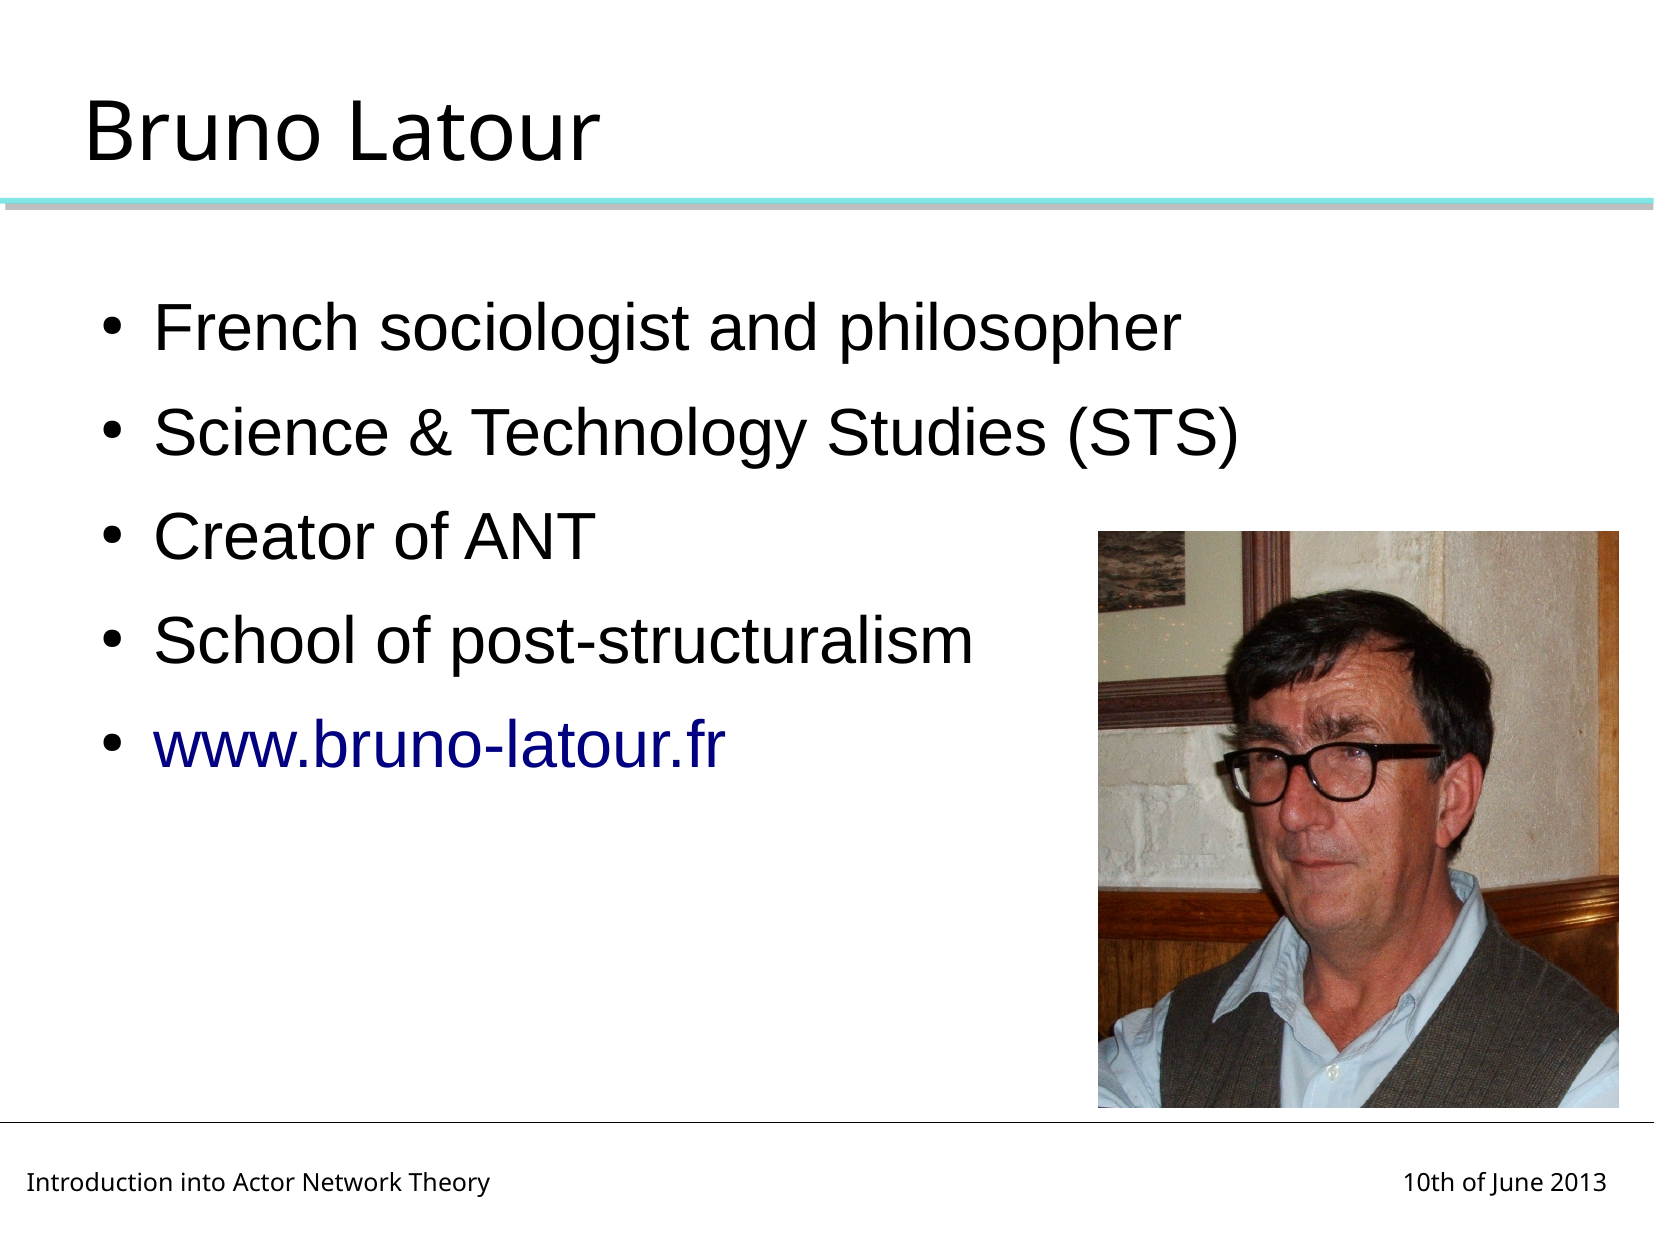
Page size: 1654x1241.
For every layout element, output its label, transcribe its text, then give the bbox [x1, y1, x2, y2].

text_box Introduction into Actor Network Theory [11, 1157, 615, 1201]
text_box 10th of June 2013 [1387, 1157, 1636, 1201]
title Bruno Latour [82, 81, 1571, 175]
picture [1098, 531, 1619, 1108]
list French sociologist and philosopher Science & Technology Studies (STS) Creator of ANT School of post-structuralism www.bruno-latour.fr [82, 290, 1571, 1109]
